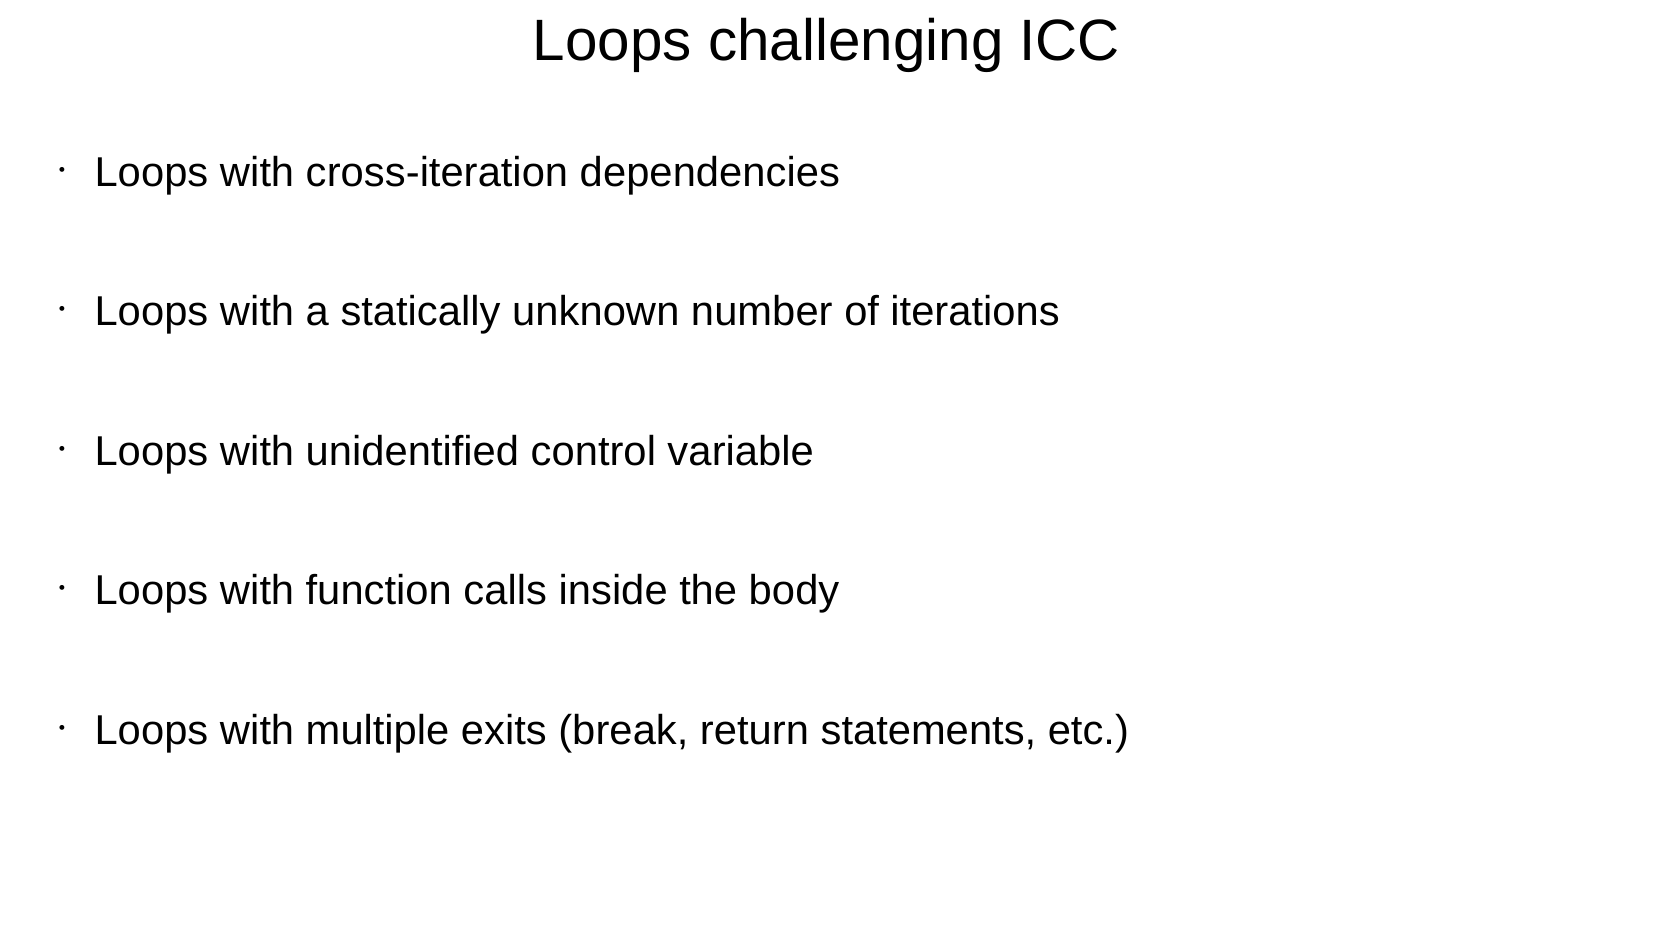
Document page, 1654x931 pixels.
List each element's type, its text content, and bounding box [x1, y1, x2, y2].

title Loops challenging ICC [0, 0, 1654, 83]
subtitle Loops with cross-iteration dependencies Loops with a statically unknown number of iterations Loops with unidentified control variable Loops with function calls inside the body Loops with multiple exits (break, return statements, etc.) [59, 106, 1595, 871]
